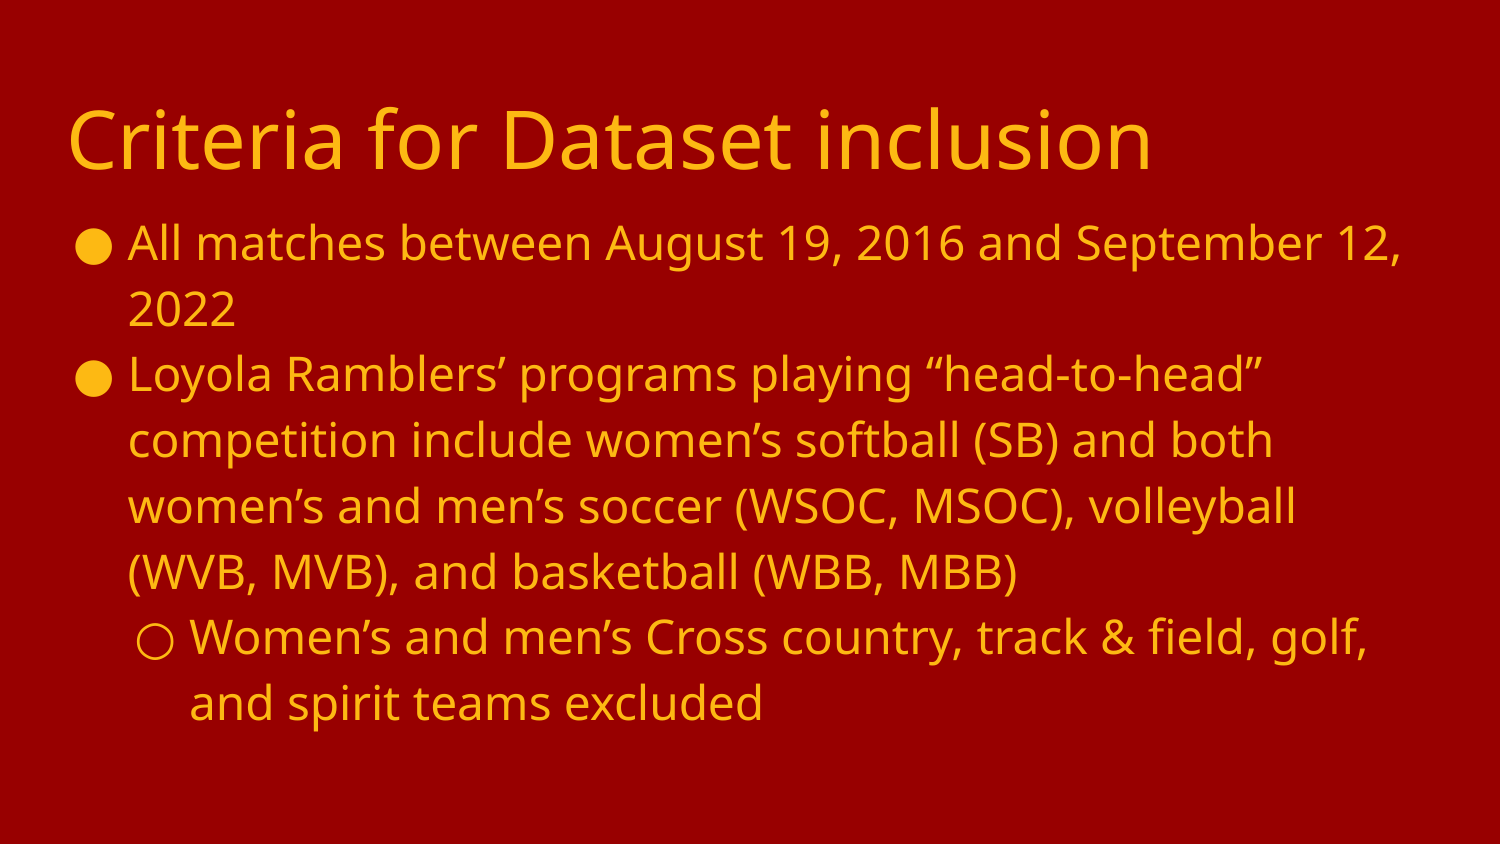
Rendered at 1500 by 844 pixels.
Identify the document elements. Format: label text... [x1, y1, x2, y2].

list All matches between August 19, 2016 and September 12, 2022 Loyola Ramblers’ programs playing “head-to-head” competition include women’s softball (SB) and both women’s and men’s soccer (WSOC, MSOC), volleyball (WVB, MVB), and basketball (WBB, MBB) Women’s and men’s Cross country, track & field, golf, and spirit teams excluded [51, 189, 1449, 750]
title Criteria for Dataset inclusion [51, 72, 1449, 167]
